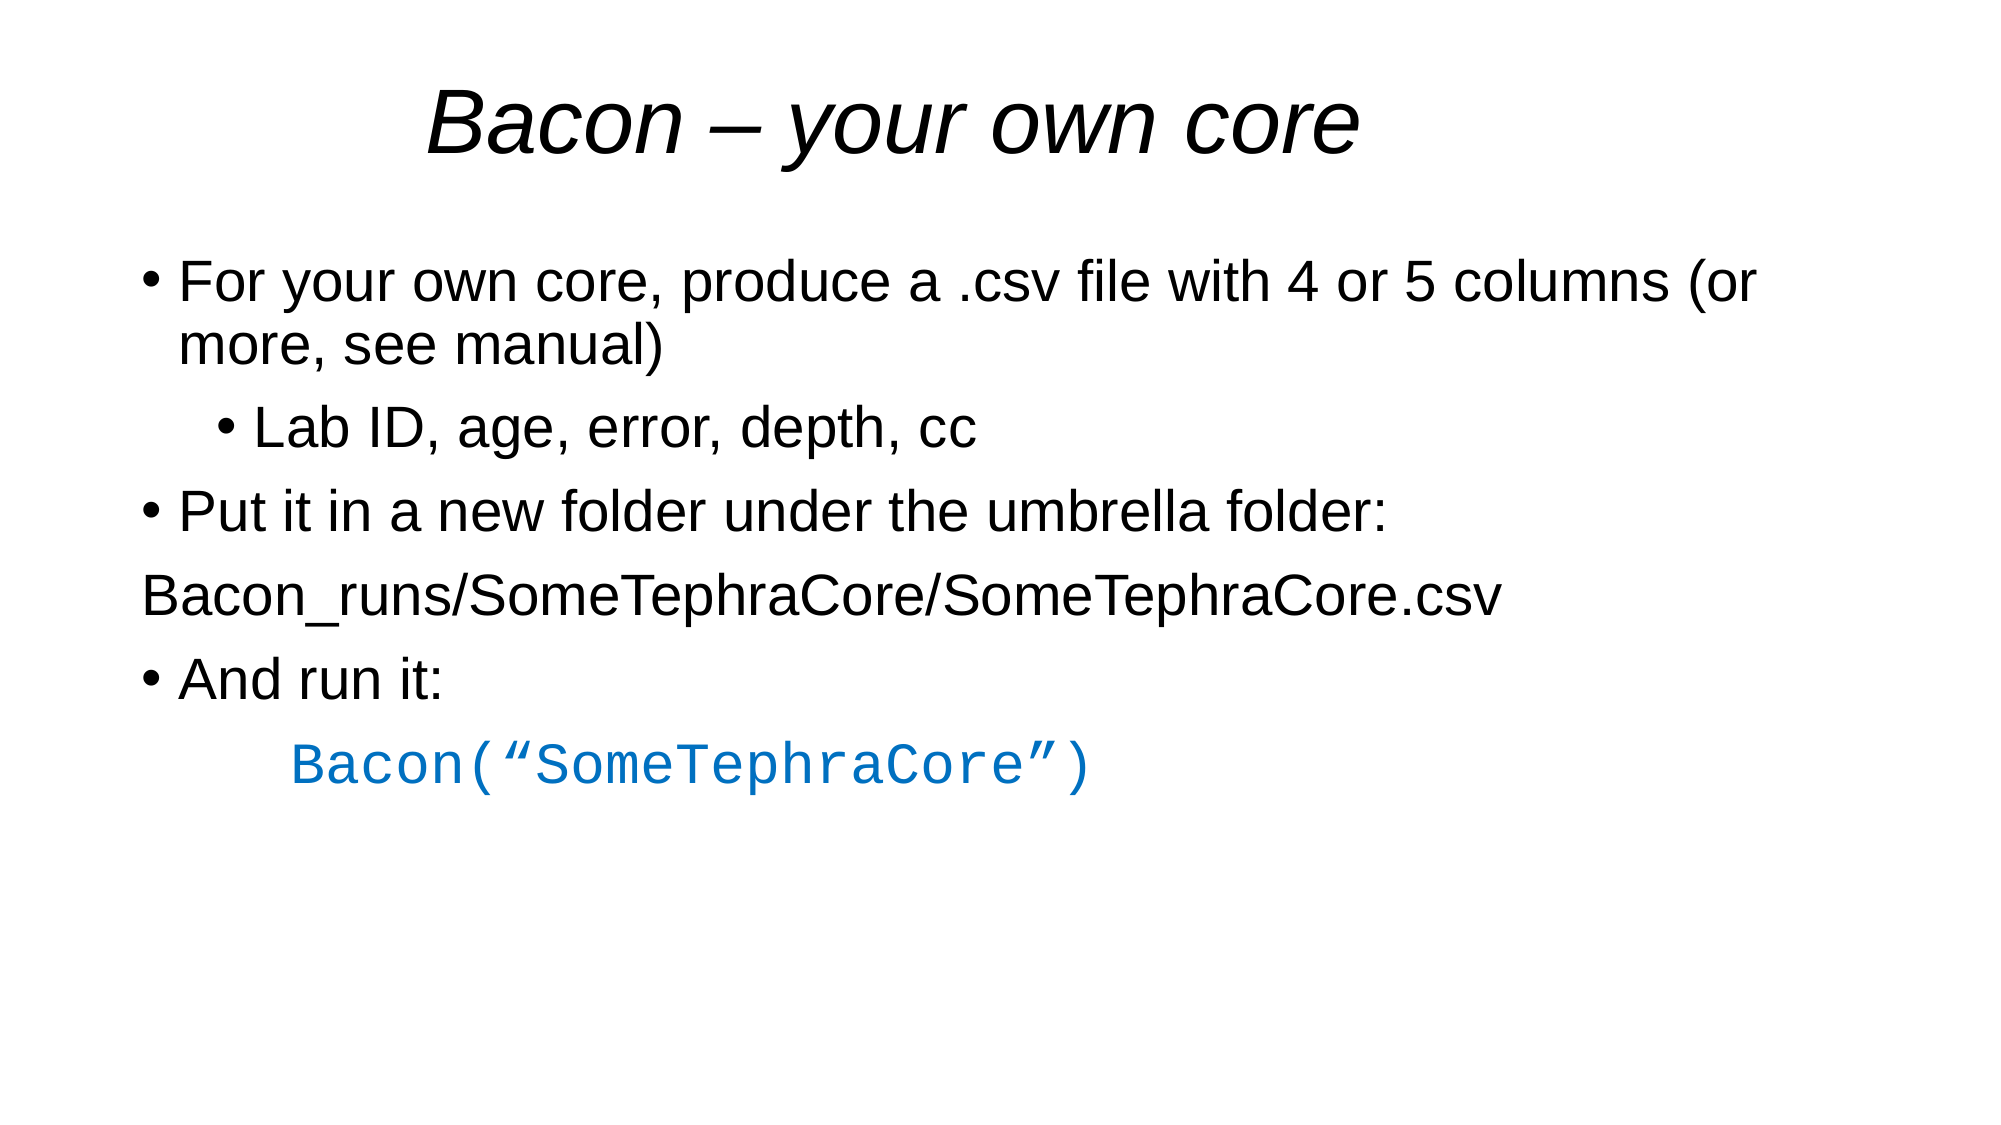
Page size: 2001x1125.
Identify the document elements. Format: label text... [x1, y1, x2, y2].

text_box For your own core, produce a .csv file with 4 or 5 columns (or more, see manual) Lab ID, age, error, depth, cc Put it in a new folder under the umbrella folder: Bacon_runs/SomeTephraCore/SomeTephraCore.csv And run it: Bacon(“SomeTephraCore”) [141, 250, 1887, 870]
text_box Bacon – your own core [425, 19, 1887, 229]
